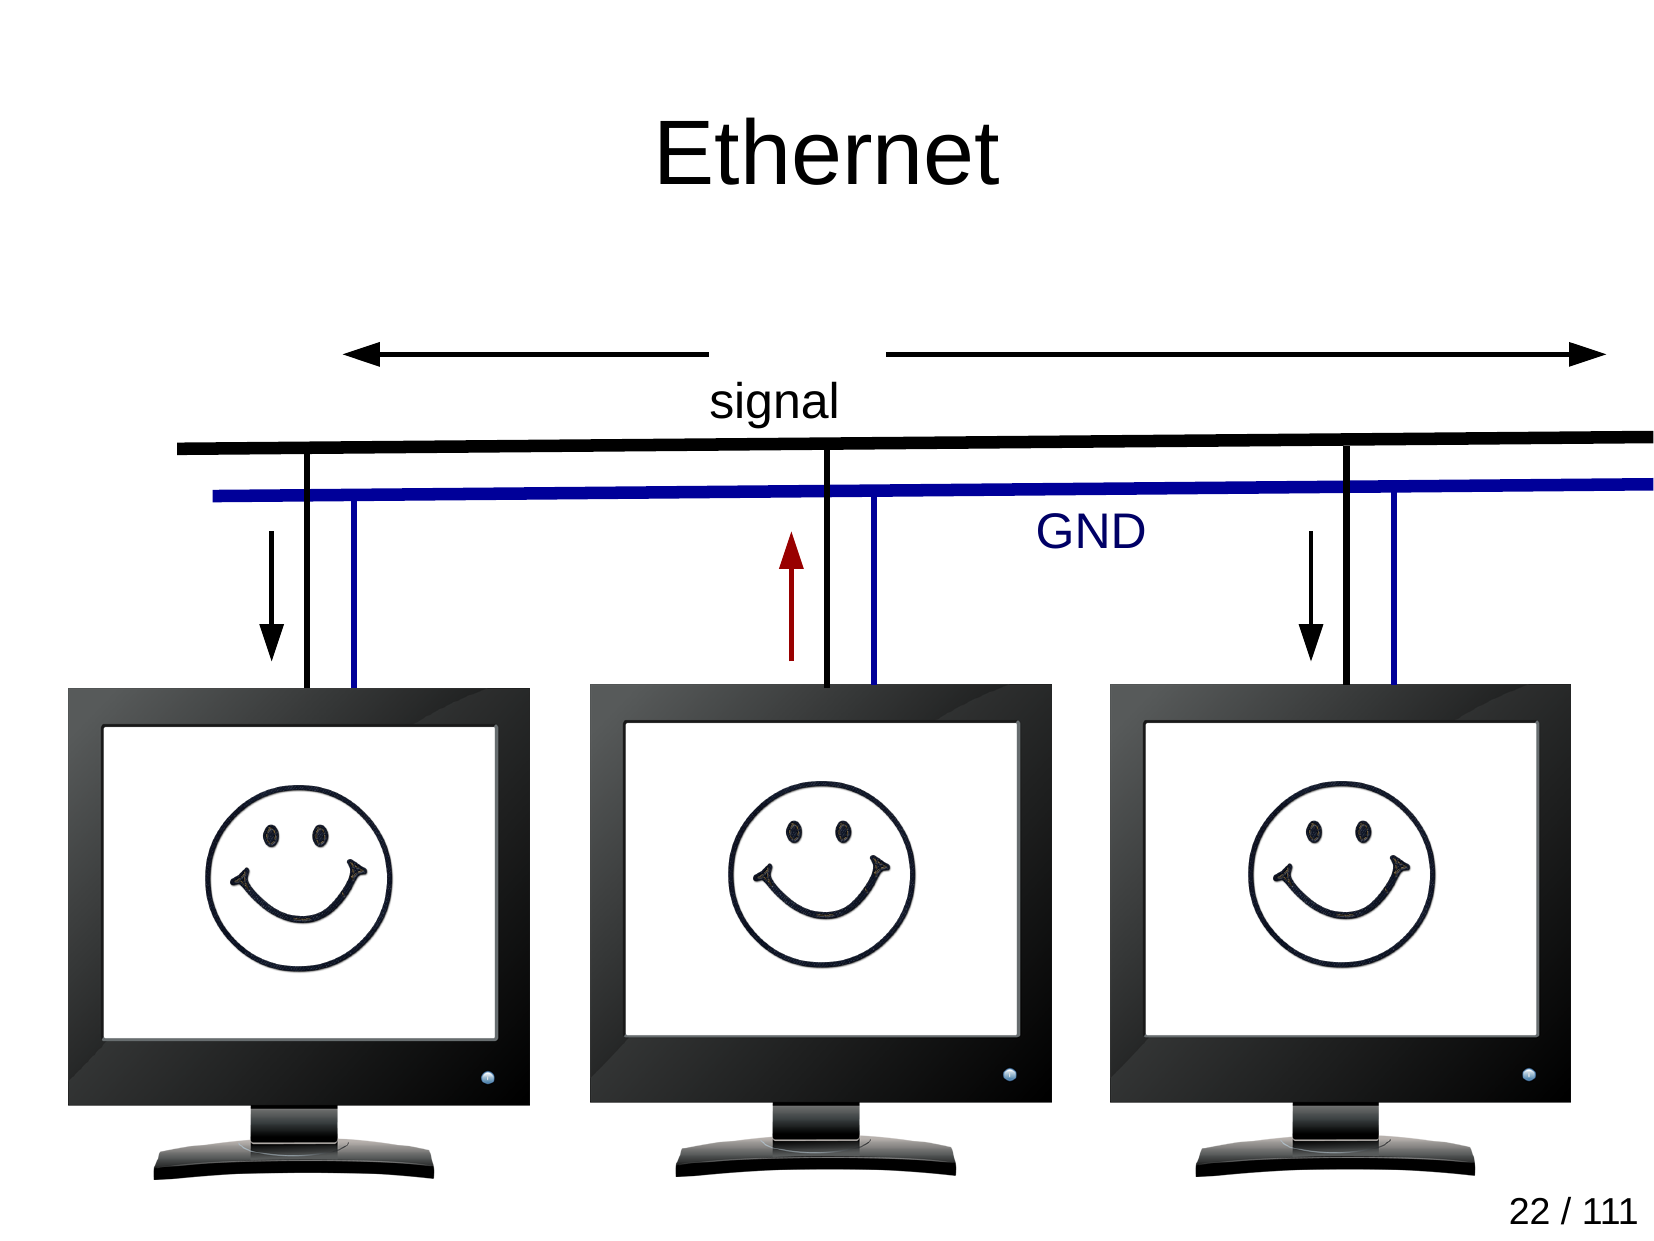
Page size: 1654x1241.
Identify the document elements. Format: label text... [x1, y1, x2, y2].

text_box [661, 727, 969, 964]
text_box [139, 730, 447, 967]
text_box GND [1020, 496, 1162, 567]
text_box [1181, 727, 1489, 964]
picture [68, 688, 530, 1180]
picture [590, 684, 1052, 1177]
picture [1110, 684, 1571, 1177]
text_box signal [694, 366, 855, 437]
title Ethernet [82, 49, 1571, 257]
text_box <number> / 111 [1380, 1183, 1654, 1241]
